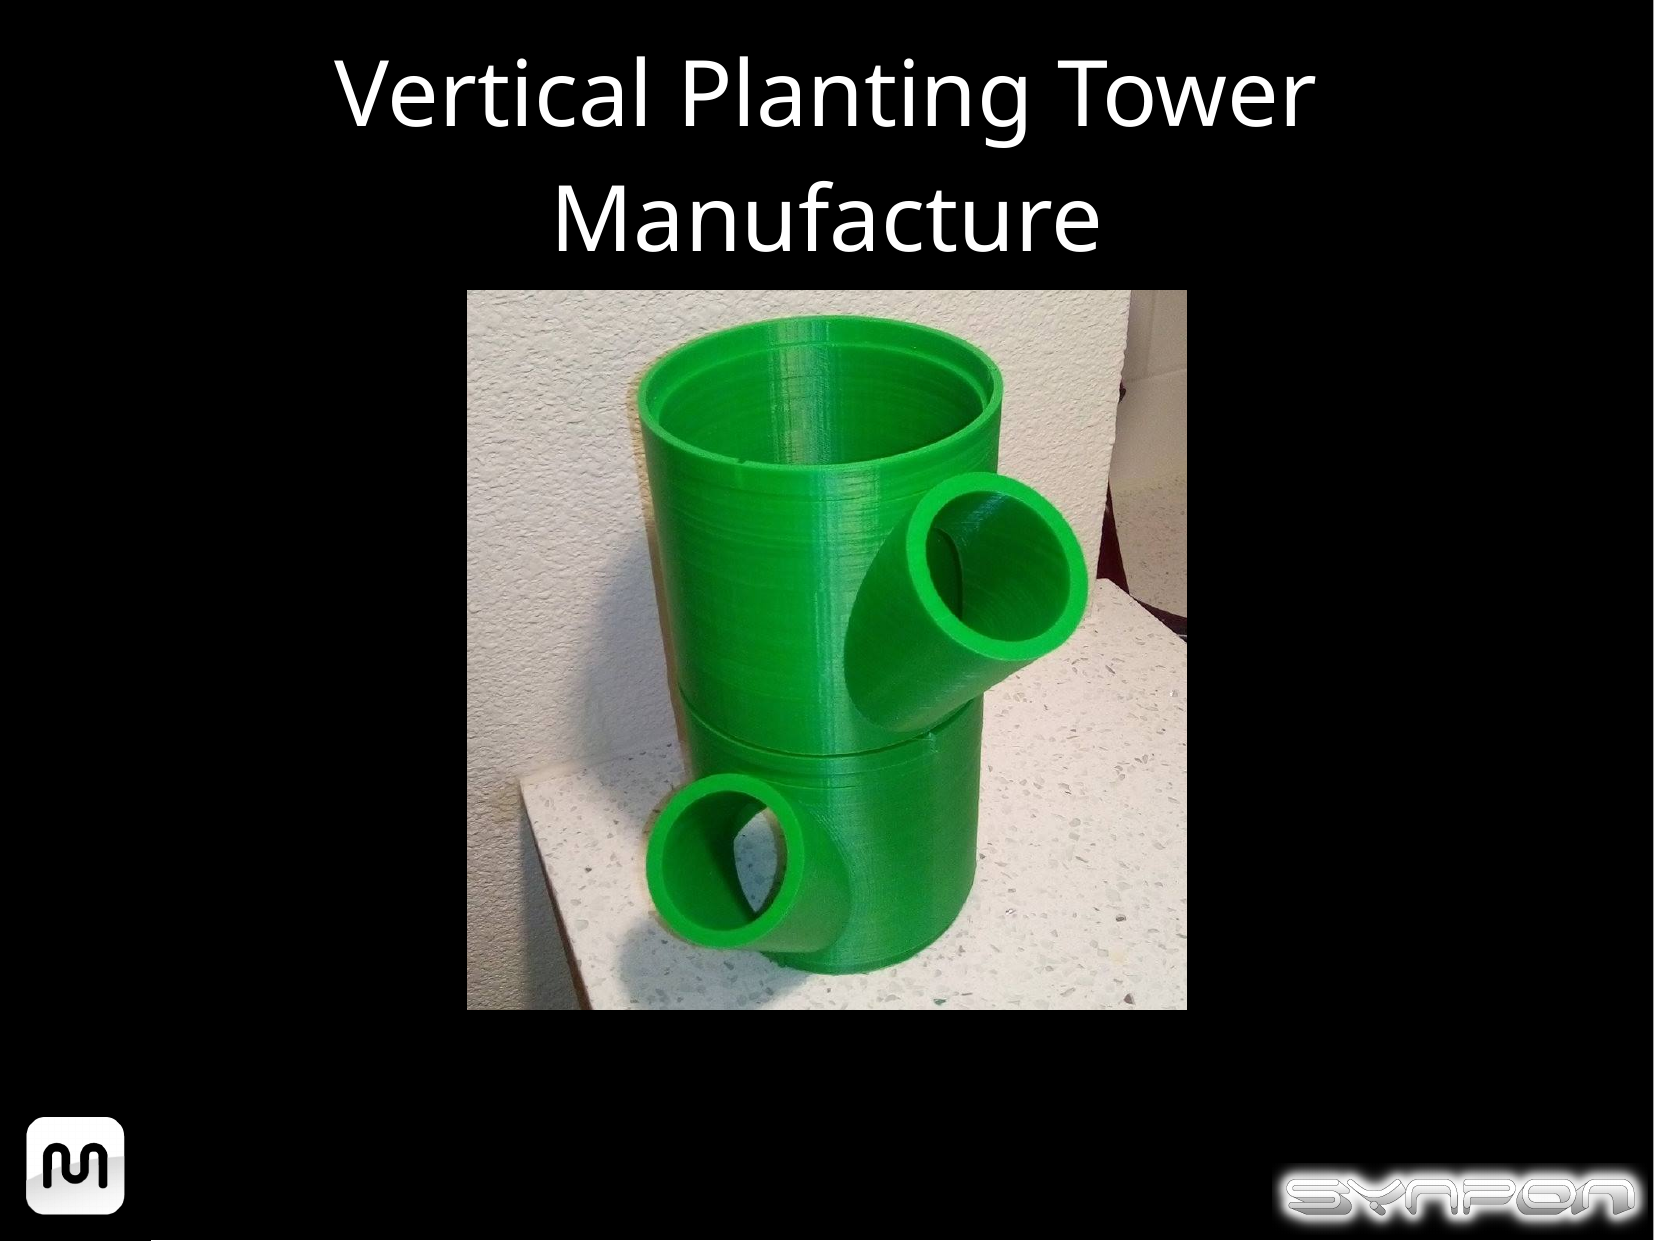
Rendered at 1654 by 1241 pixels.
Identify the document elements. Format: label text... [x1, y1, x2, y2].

picture [1272, 1163, 1648, 1235]
title Vertical Planting Tower Manufacture [82, 49, 1571, 257]
picture [0, 1090, 151, 1241]
picture [467, 290, 1187, 1010]
